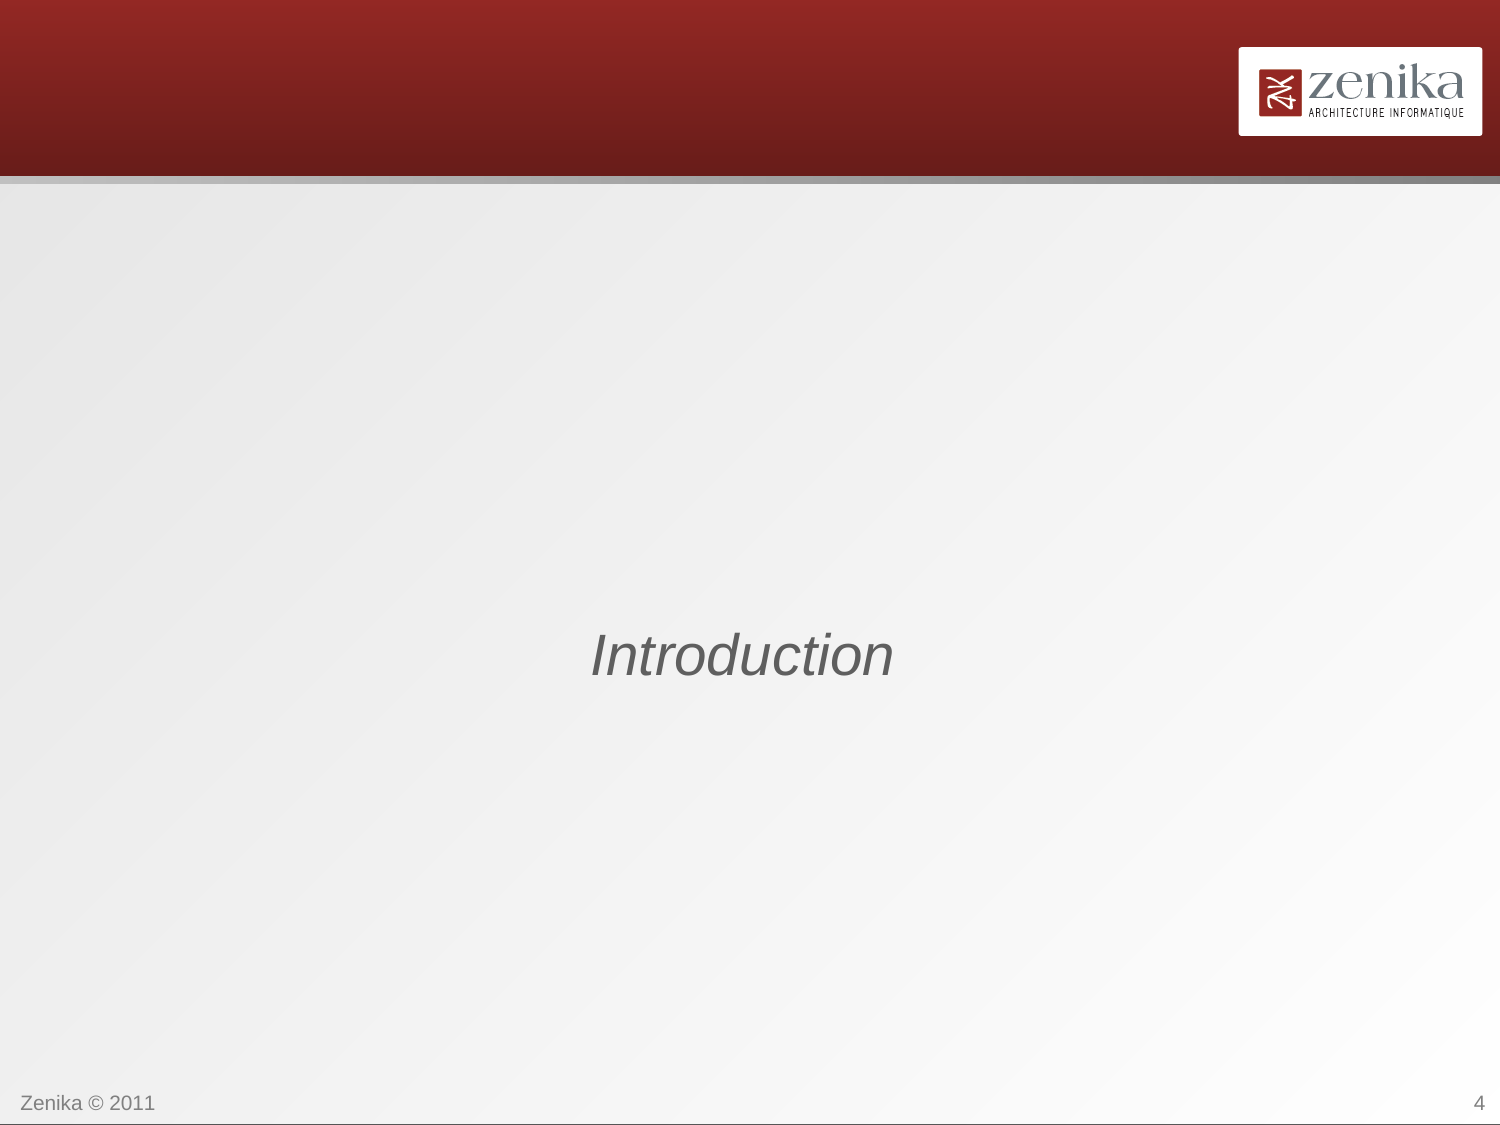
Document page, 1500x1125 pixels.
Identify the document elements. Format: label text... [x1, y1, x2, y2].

subtitle Introduction [50, 257, 1435, 1072]
picture [1257, 58, 1464, 125]
